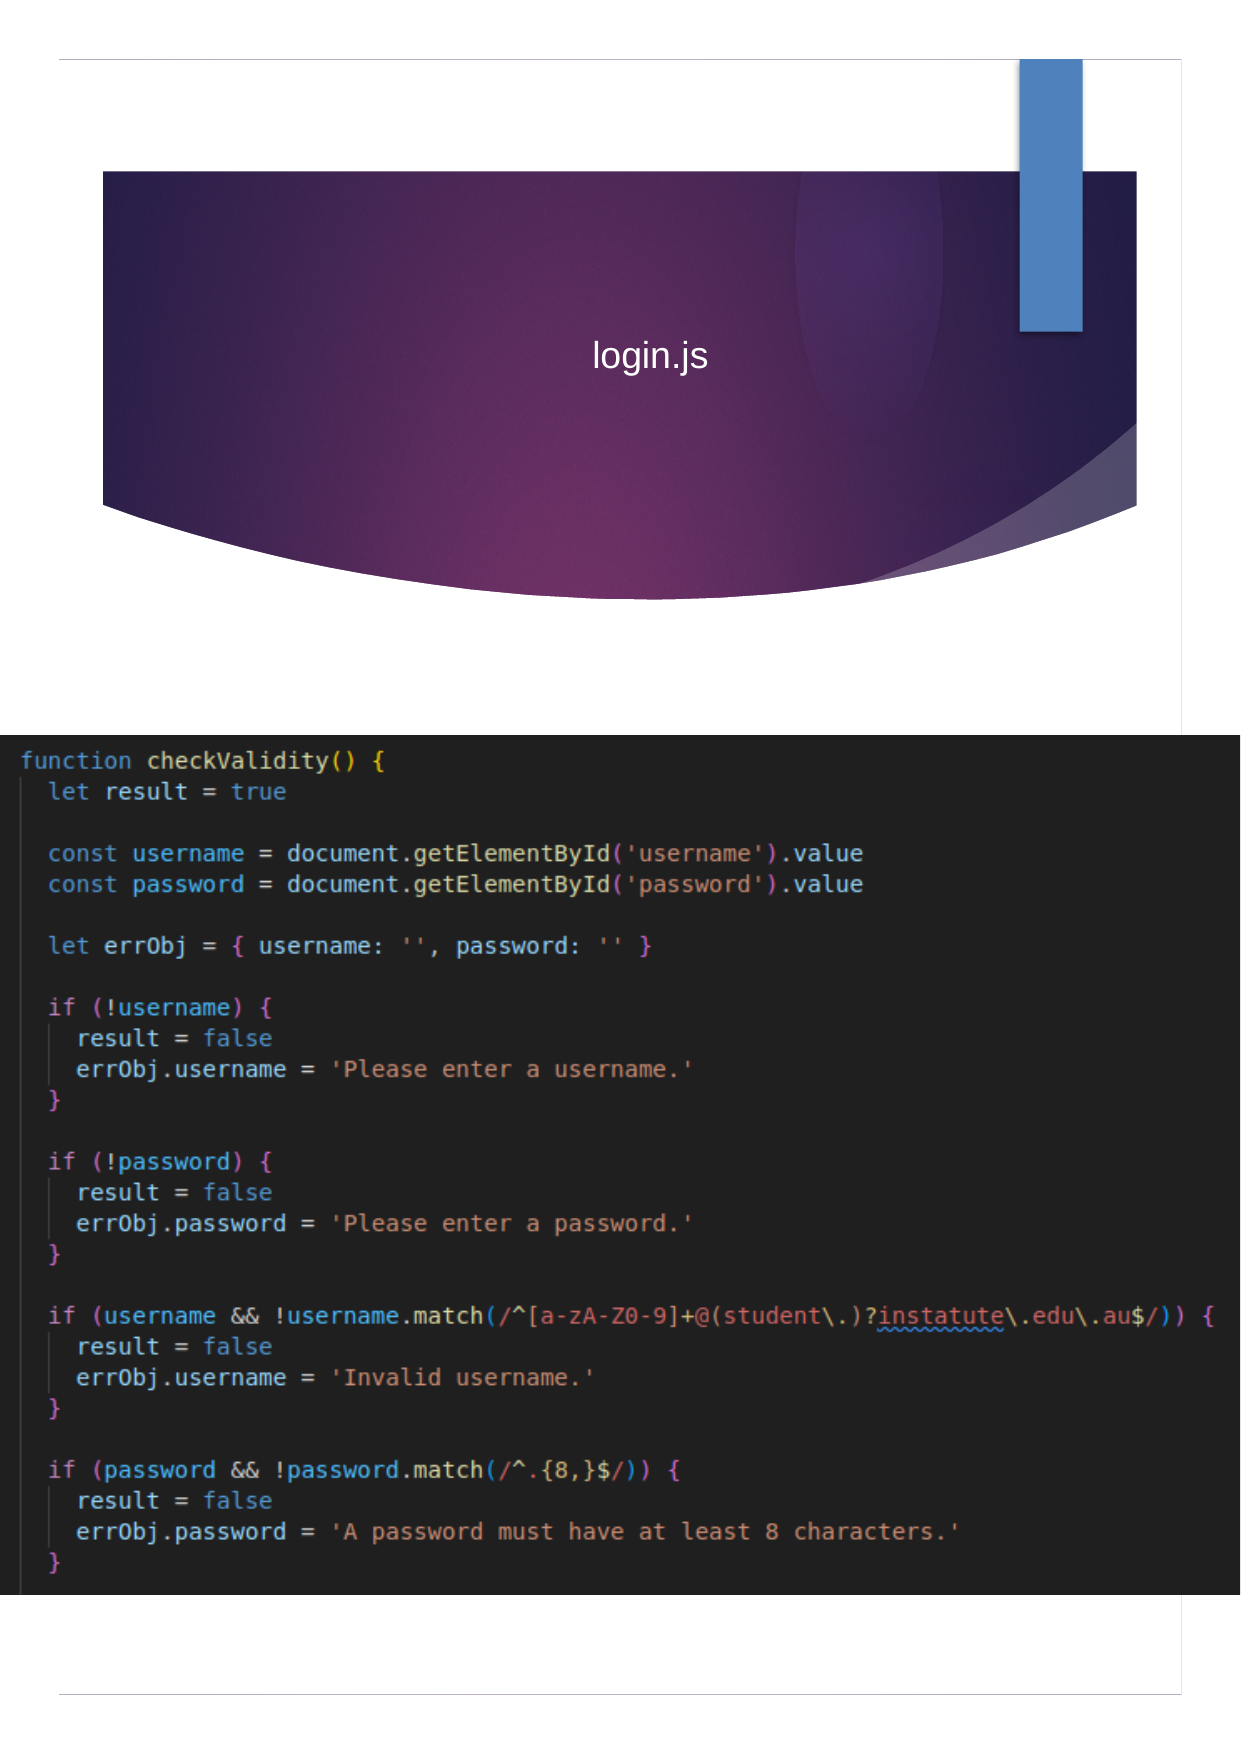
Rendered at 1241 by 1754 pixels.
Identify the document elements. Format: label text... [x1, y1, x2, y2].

text_box login.js [533, 324, 768, 424]
picture [0, 735, 1241, 1595]
picture [103, 172, 1136, 599]
